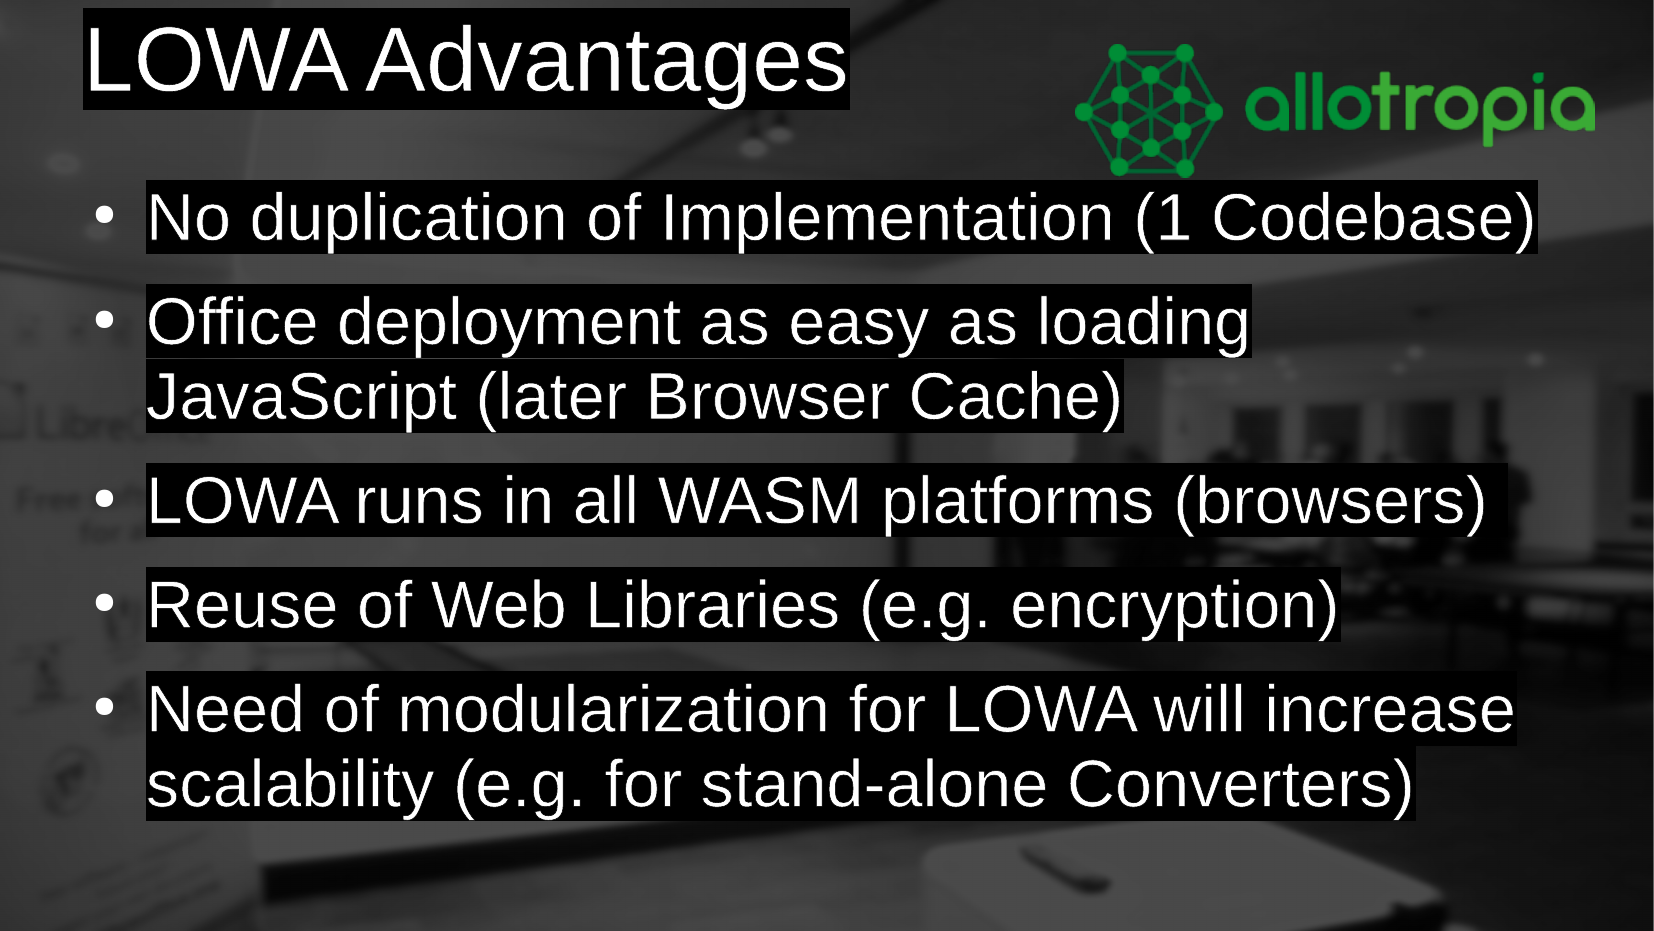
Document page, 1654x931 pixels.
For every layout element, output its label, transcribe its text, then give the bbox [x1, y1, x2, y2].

list No duplication of Implementation (1 Codebase) Office deployment as easy as loading JavaScript (later Browser Cache) LOWA runs in all WASM platforms (browsers) Reuse of Web Libraries (e.g. encryption) Need of modularization for LOWA will increase scalability (e.g. for stand-alone Converters) [75, 179, 1565, 855]
title LOWA Advantages [82, 0, 1235, 133]
picture [0, 0, 1654, 931]
